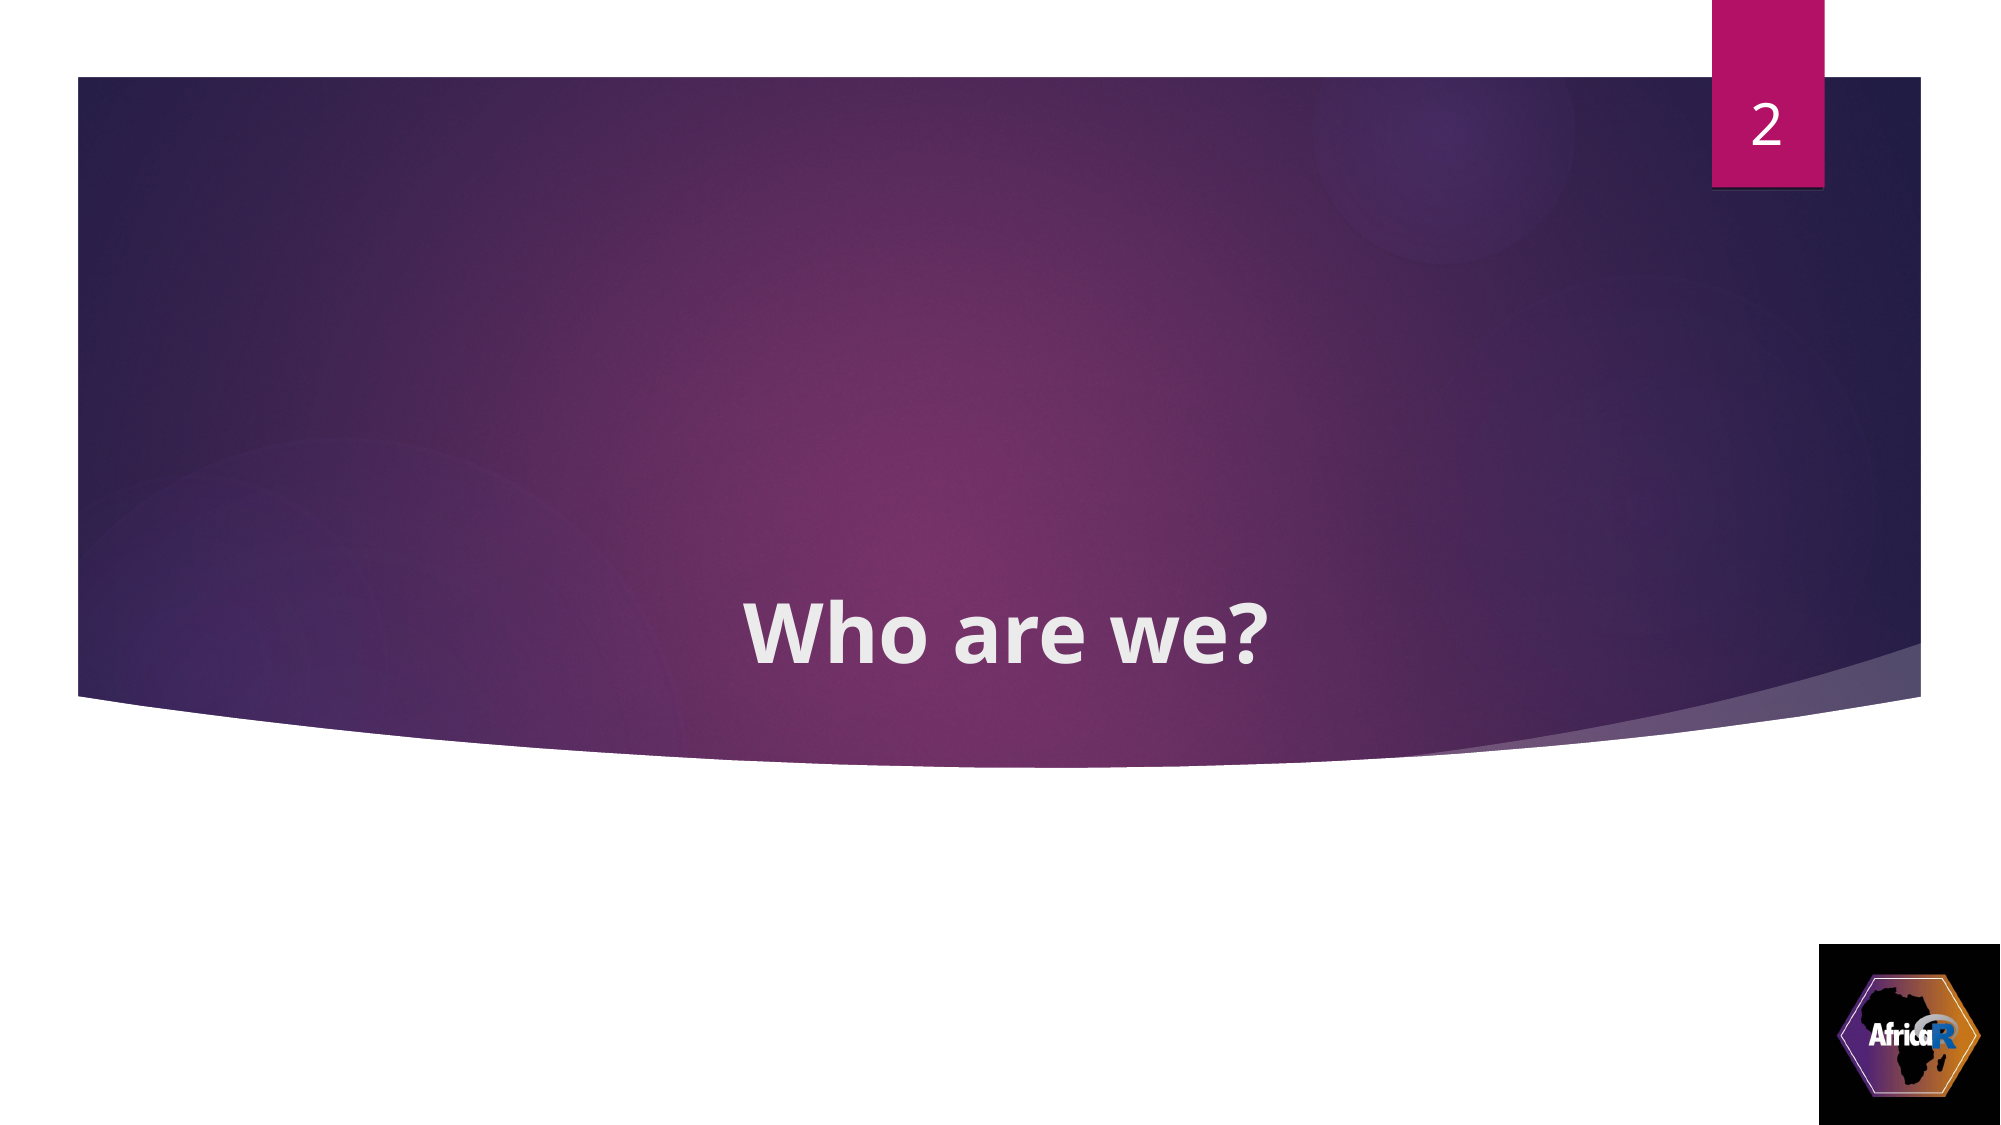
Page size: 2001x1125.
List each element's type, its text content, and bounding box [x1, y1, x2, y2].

picture [278, 688, 1768, 767]
picture [79, 78, 1920, 712]
picture [1819, 944, 2000, 1125]
title Who are we? [189, 388, 1825, 688]
